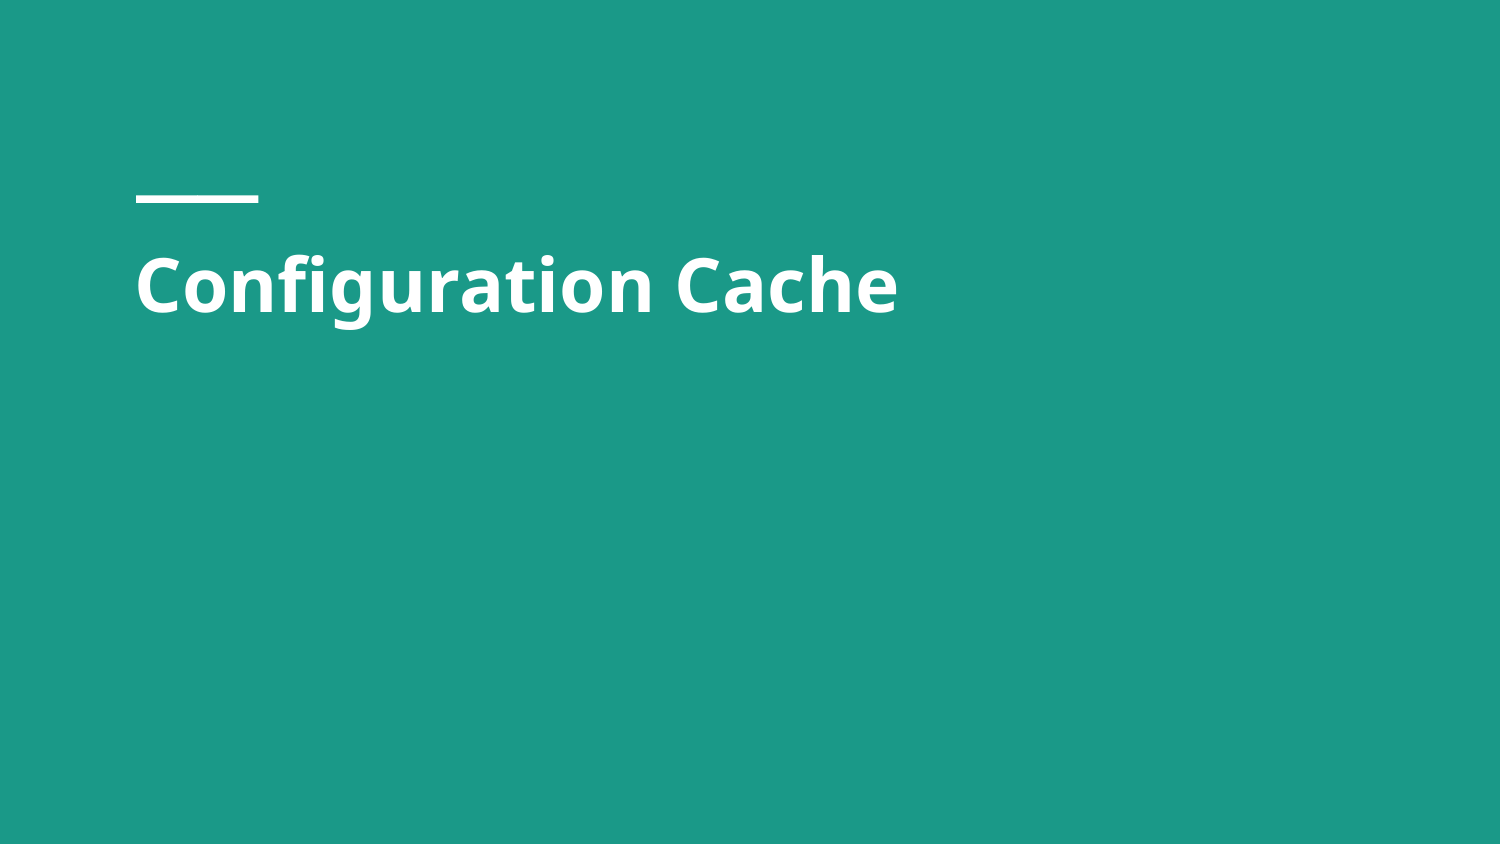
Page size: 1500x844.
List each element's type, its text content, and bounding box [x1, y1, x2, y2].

title Configuration Cache [119, 216, 1381, 466]
